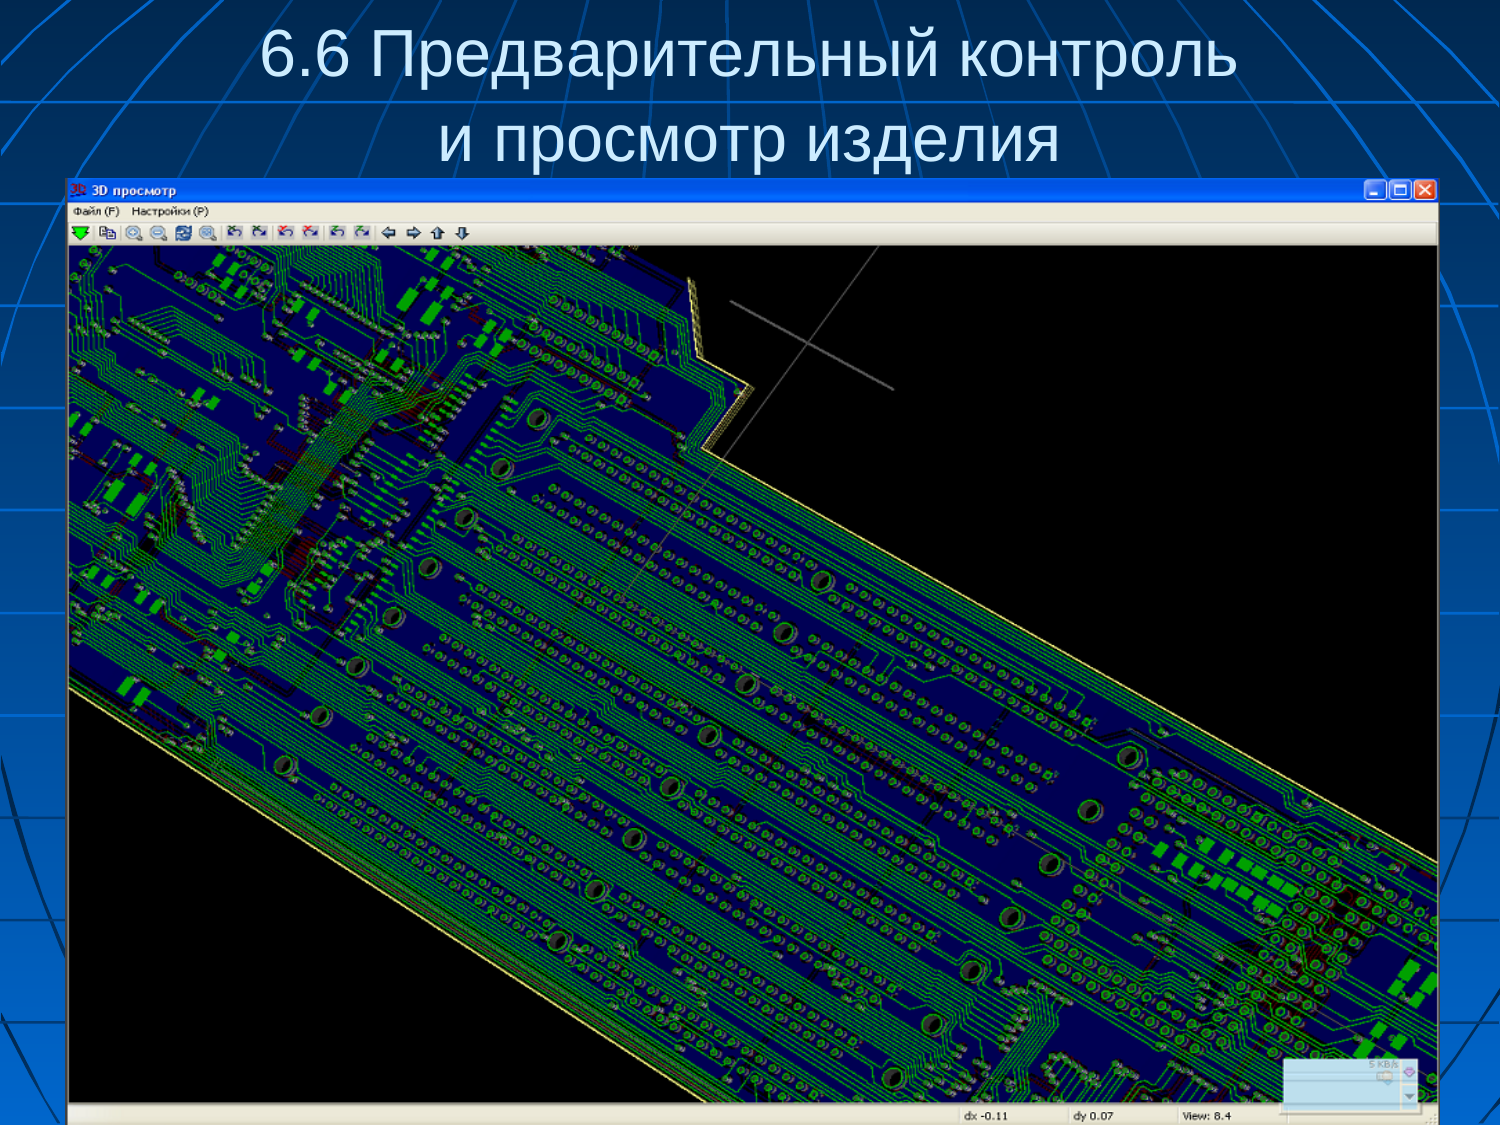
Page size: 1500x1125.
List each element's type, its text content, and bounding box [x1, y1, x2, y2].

picture [65, 178, 1440, 1125]
text_box 6.6 Предварительный контроль и просмотр изделия [0, 0, 1500, 95]
